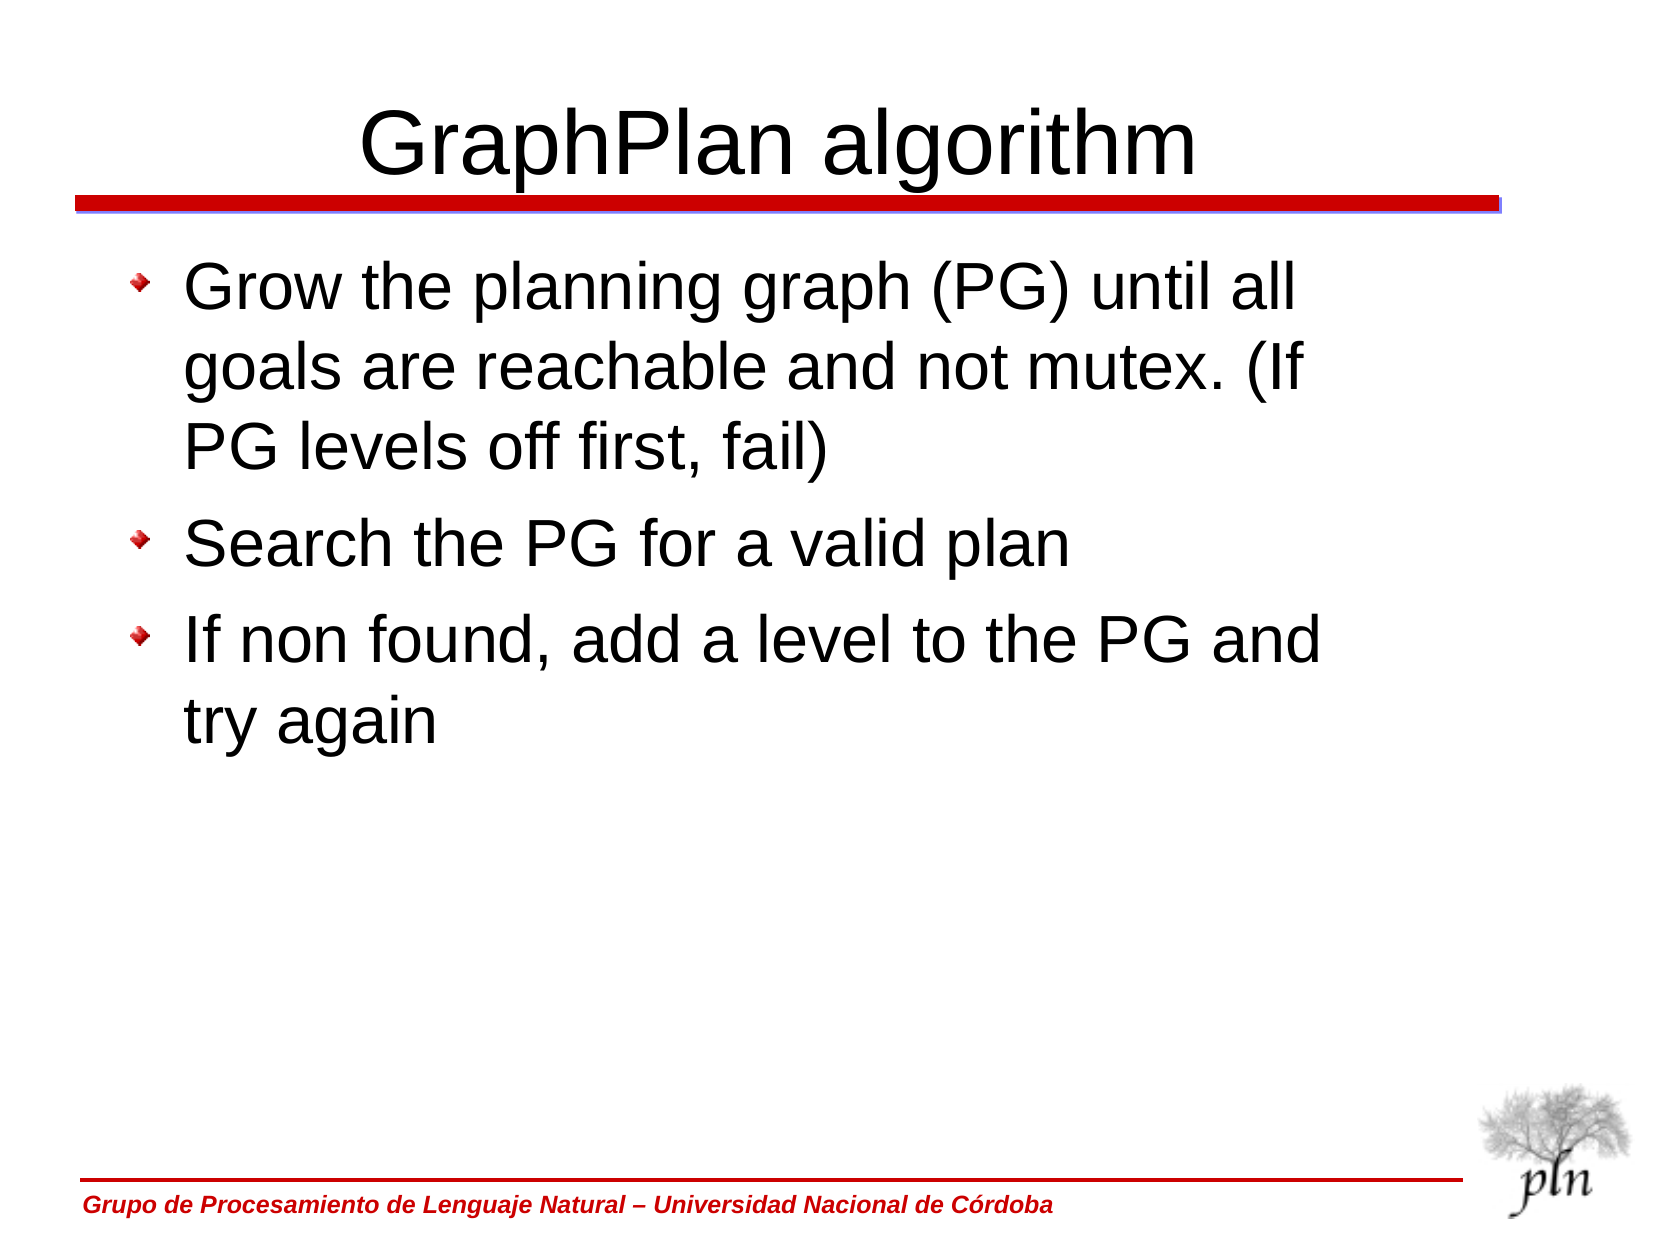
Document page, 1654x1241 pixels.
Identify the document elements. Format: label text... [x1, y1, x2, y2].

title GraphPlan algorithm [100, 12, 1426, 200]
list Grow the planning graph (PG) until all goals are reachable and not mutex. (If PG levels off first, fail) Search the PG for a valid plan If non found, add a level to the PG and try again [98, 235, 1426, 1013]
picture [1477, 1083, 1635, 1219]
